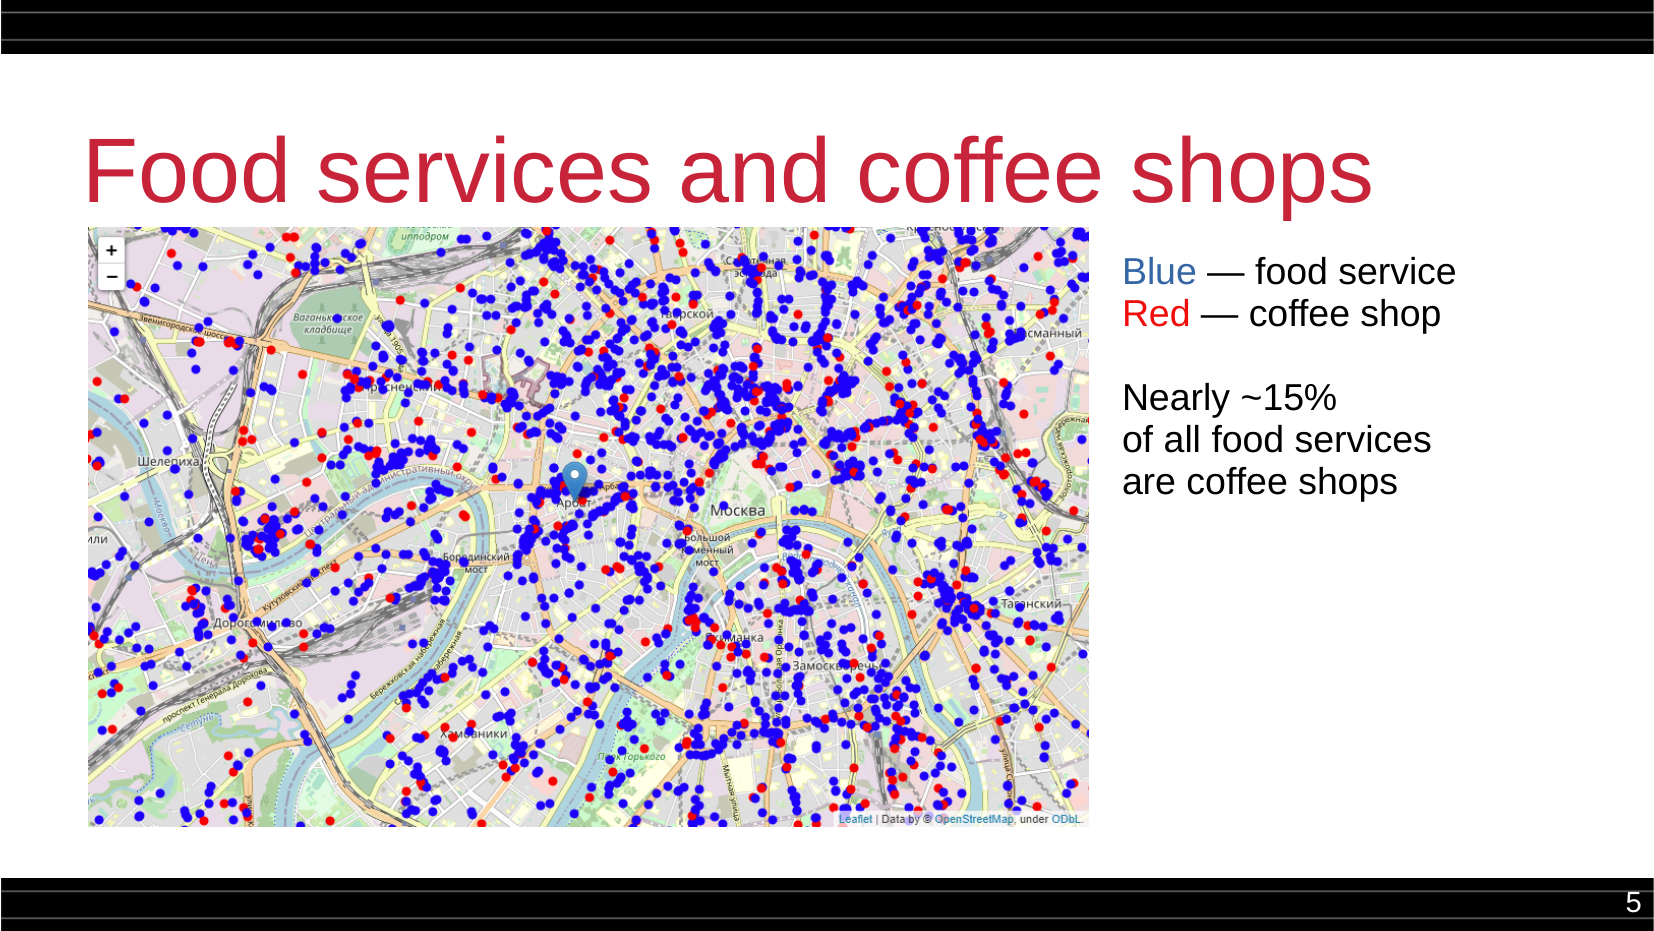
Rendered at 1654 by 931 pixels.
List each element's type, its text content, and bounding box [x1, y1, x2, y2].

picture [88, 227, 1089, 827]
title Food services and coffee shops [82, 92, 1571, 249]
picture [1, 0, 1654, 54]
text_box Blue — food service Red — coffee shop Nearly ~15% of all food services are coffee shops [1107, 243, 1472, 510]
picture [1, 878, 1654, 931]
